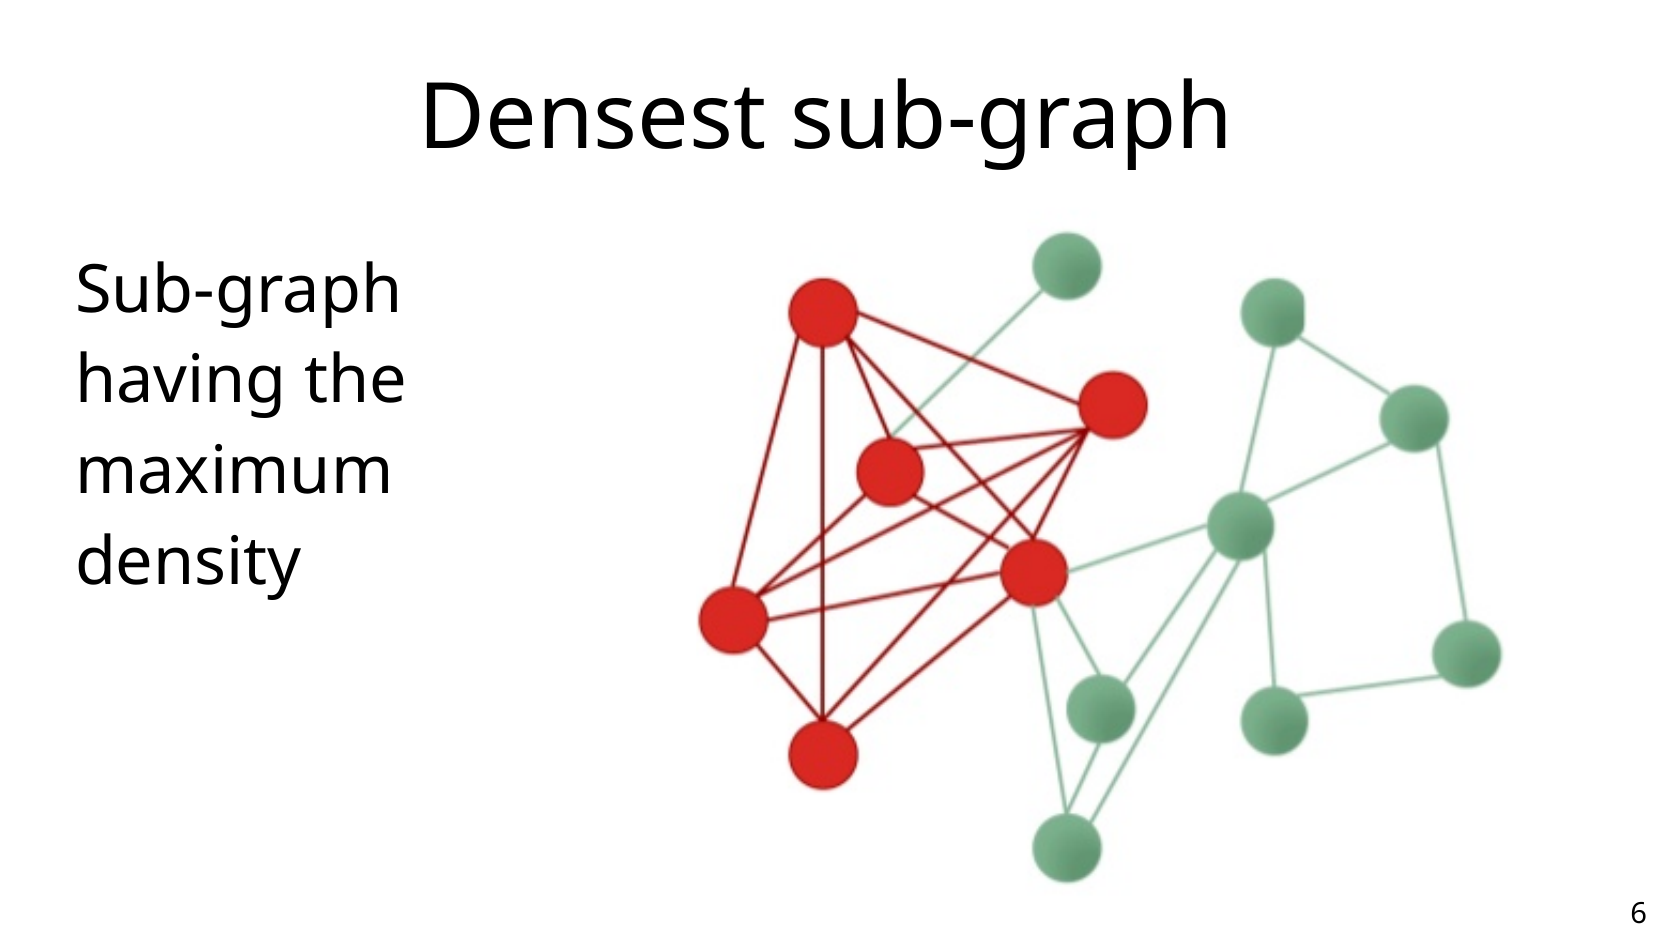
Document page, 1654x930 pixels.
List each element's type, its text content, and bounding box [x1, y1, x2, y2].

list Sub-graph having the maximum density [75, 240, 548, 871]
picture [696, 185, 1559, 905]
title Densest sub-graph [82, 1, 1571, 225]
